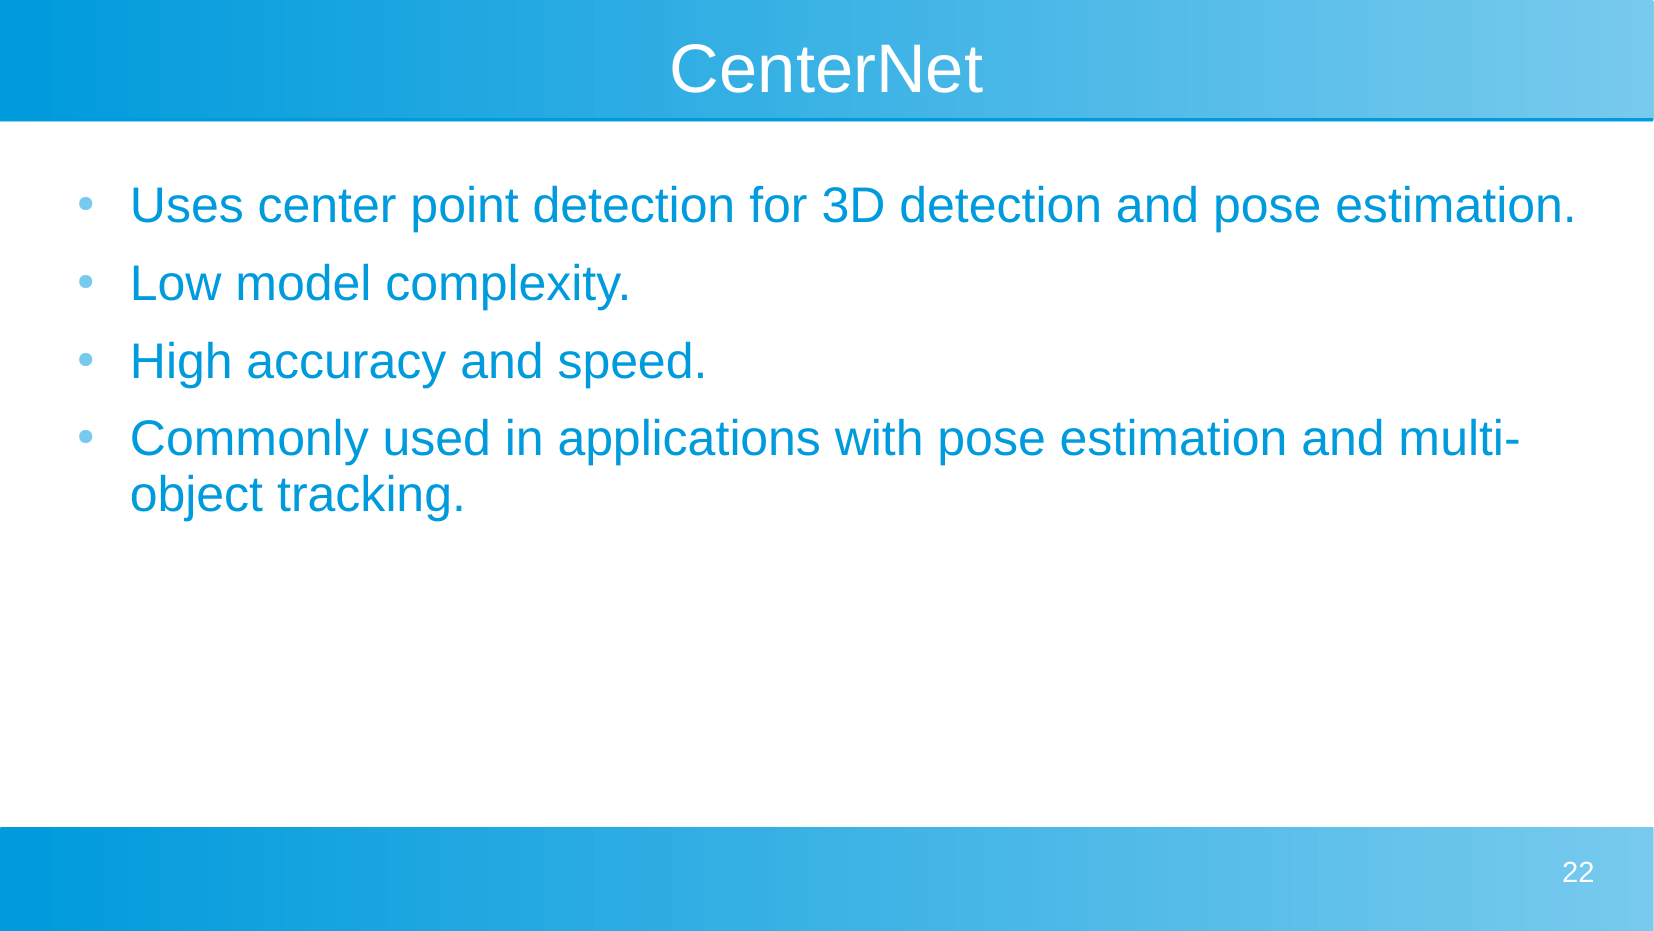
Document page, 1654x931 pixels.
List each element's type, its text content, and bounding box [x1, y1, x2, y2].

list Uses center point detection for 3D detection and pose estimation. Low model complexity. High accuracy and speed. Commonly used in applications with pose estimation and multi-object tracking. [59, 177, 1595, 768]
title CenterNet [59, 29, 1595, 108]
